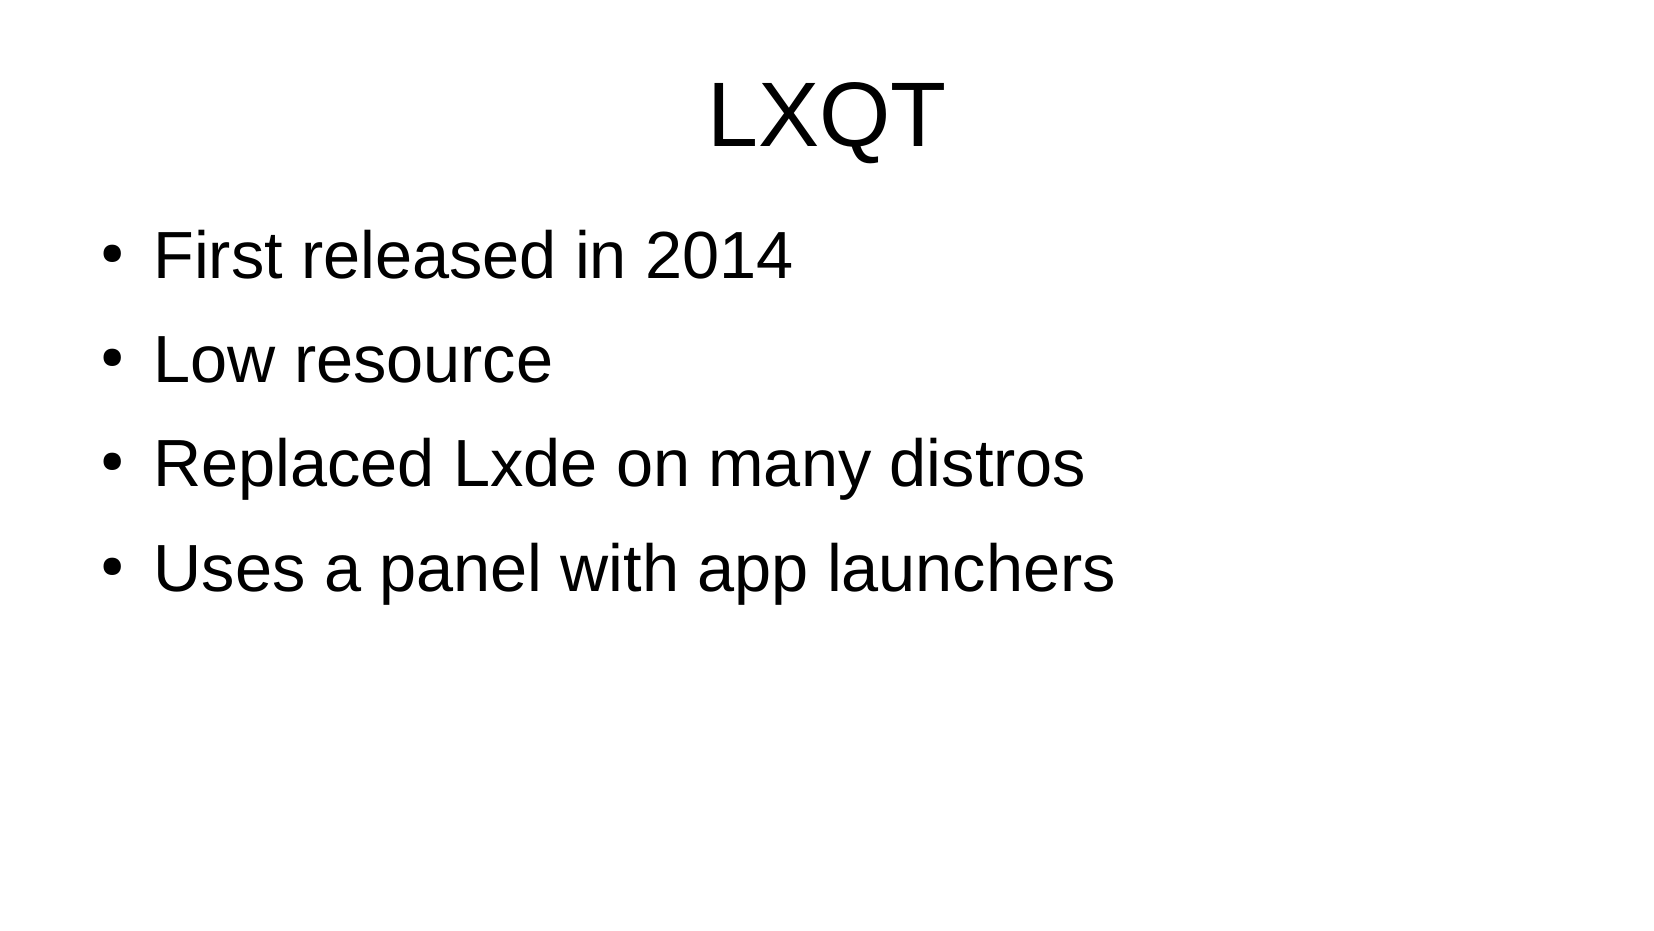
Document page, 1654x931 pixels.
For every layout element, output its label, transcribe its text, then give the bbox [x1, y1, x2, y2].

list First released in 2014 Low resource Replaced Lxde on many distros Uses a panel with app launchers [82, 217, 1571, 758]
title LXQT [82, 37, 1571, 193]
